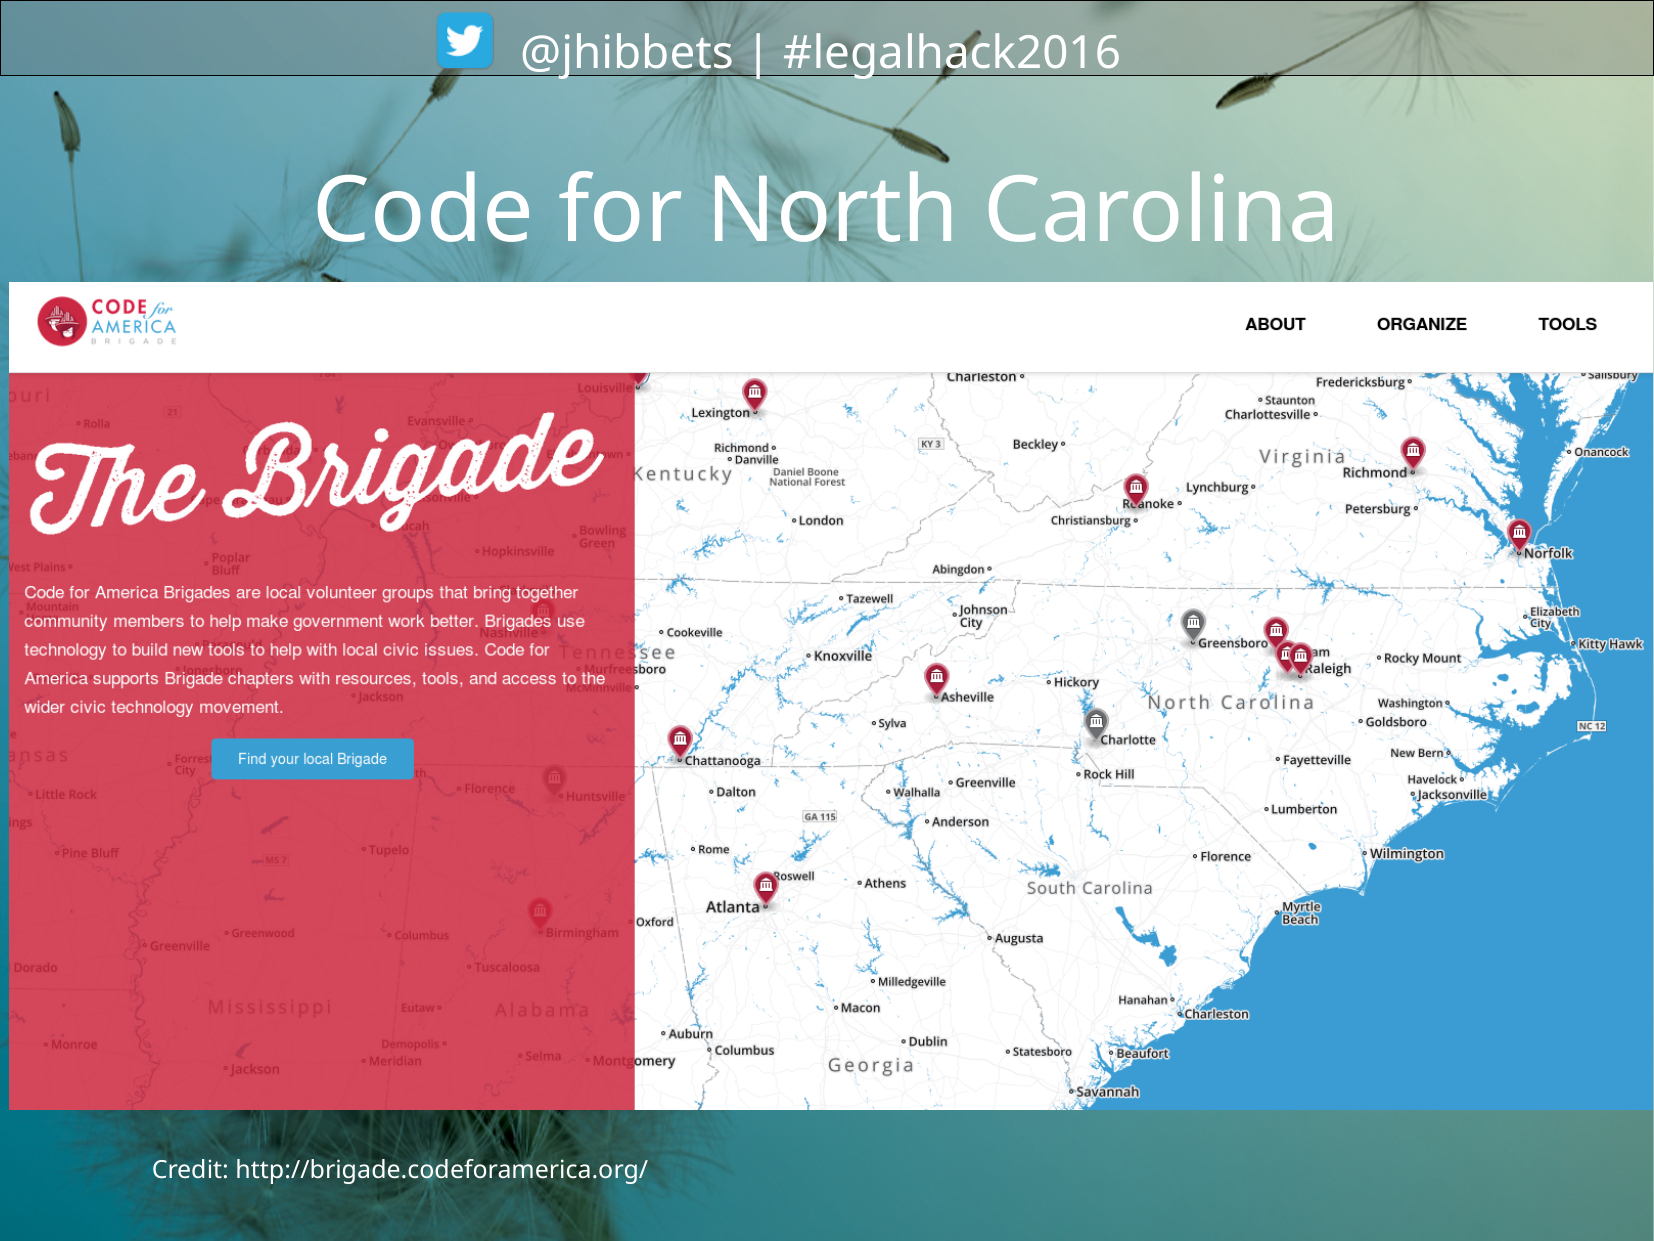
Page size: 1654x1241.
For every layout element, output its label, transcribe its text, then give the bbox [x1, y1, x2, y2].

picture [435, 11, 496, 72]
picture [0, 76, 1654, 1241]
title Code for North Carolina [82, 102, 1571, 282]
text_box Credit: http://brigade.codeforamerica.org/ [137, 1144, 671, 1185]
